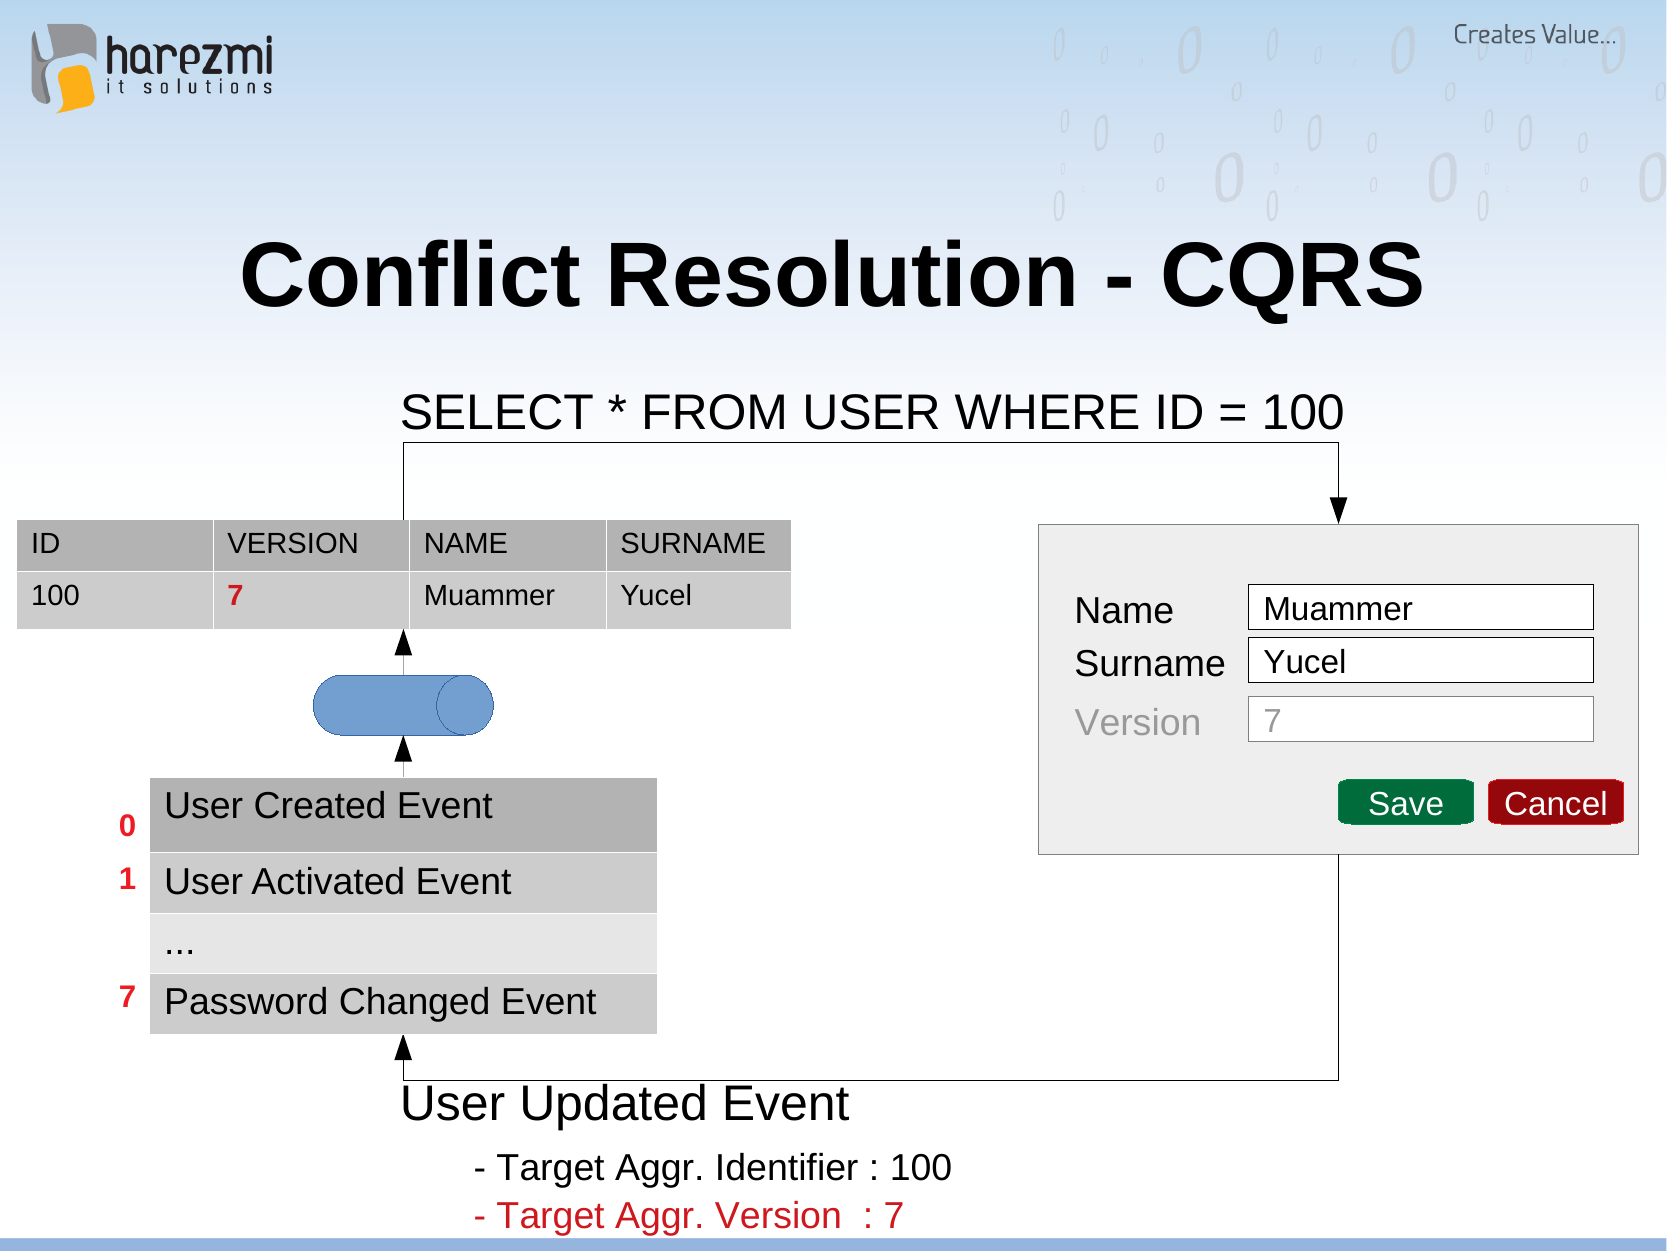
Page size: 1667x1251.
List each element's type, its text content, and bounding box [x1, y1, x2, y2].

table_cell Yucel [607, 572, 791, 629]
table_cell ... [150, 914, 657, 973]
text_box 1 [103, 851, 152, 904]
text_box Conflict Resolution - CQRS [83, 167, 1584, 377]
text_box User Updated Event - Target Aggr. Identifier : 100 - Target Aggr. Version : 7 [385, 1063, 968, 1244]
table_cell 100 [17, 572, 213, 629]
table_header User Created Event [150, 778, 657, 852]
text_box Name [1059, 578, 1190, 631]
text_box 0 [103, 797, 152, 851]
table_header NAME [410, 520, 606, 571]
table_cell Muammer [410, 572, 606, 629]
text_box 7 [1248, 696, 1594, 742]
text_box 7 [103, 969, 152, 1022]
text_box Save [1338, 779, 1474, 825]
table_cell Password Changed Event [150, 974, 657, 1034]
table_header SURNAME [607, 520, 791, 571]
text_box Surname [1059, 631, 1242, 692]
text_box [313, 675, 494, 736]
table_header VERSION [214, 520, 409, 571]
text_box Muammer [1248, 584, 1594, 630]
picture [0, 0, 1667, 1251]
table_cell 7 [214, 572, 409, 629]
text_box Yucel [1248, 637, 1594, 683]
table_cell User Activated Event [150, 853, 657, 913]
text_box Cancel [1488, 779, 1624, 825]
text_box [1038, 524, 1639, 855]
text_box SELECT * FROM USER WHERE ID = 100 [385, 372, 1361, 448]
text_box Version [1059, 690, 1217, 751]
table_header ID [17, 520, 213, 571]
